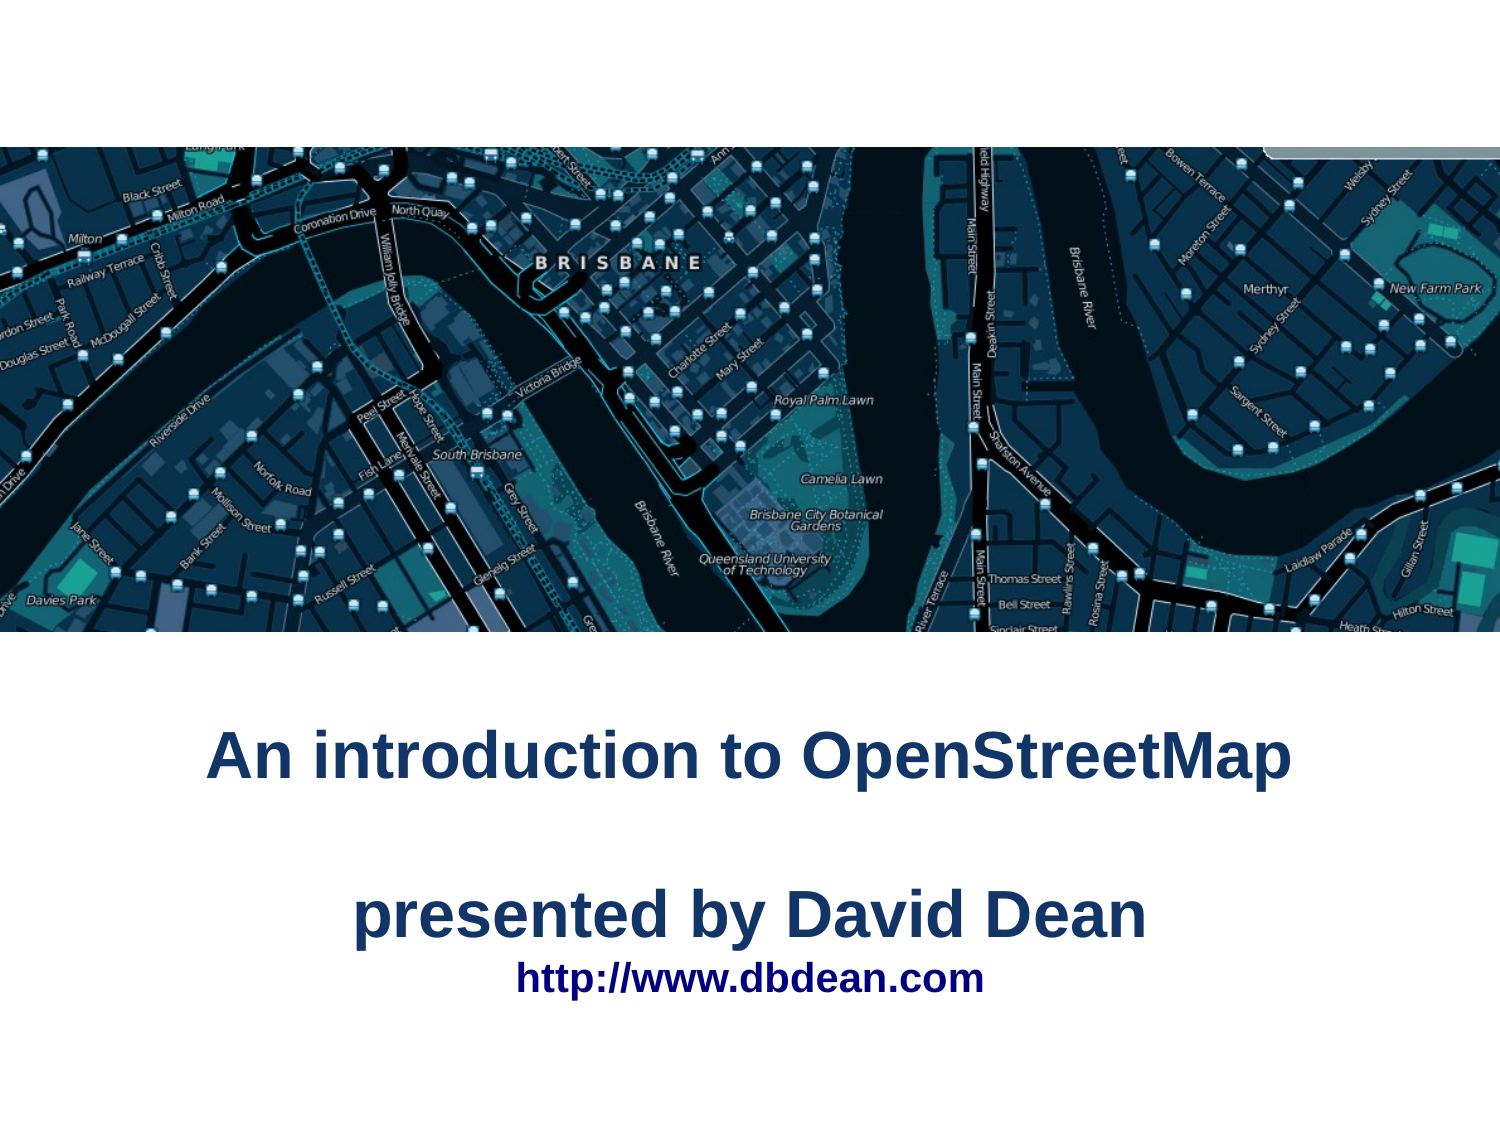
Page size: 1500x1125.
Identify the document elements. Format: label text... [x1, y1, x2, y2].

picture [338, 147, 351, 152]
picture [0, 147, 1500, 632]
title An introduction to OpenStreetMap presented by David Dean http://www.dbdean.com [112, 649, 1388, 1063]
picture [520, 147, 530, 155]
